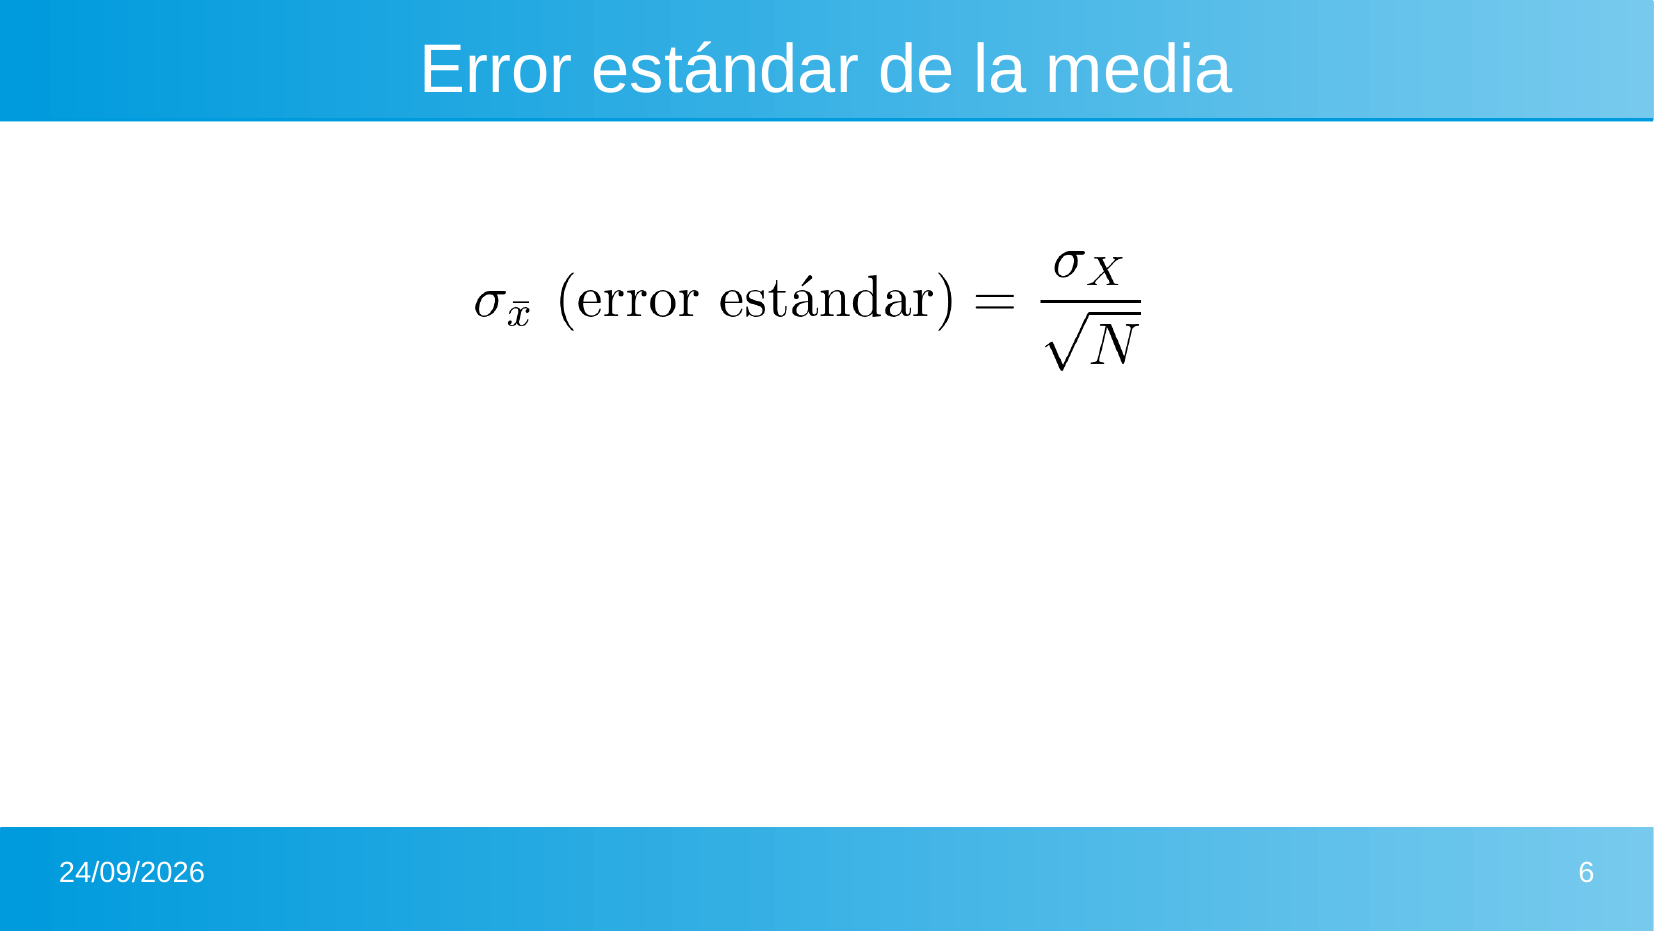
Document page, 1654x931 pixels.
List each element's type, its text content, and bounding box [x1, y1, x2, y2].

title Error estándar de la media [59, 29, 1595, 108]
picture [475, 251, 1141, 371]
